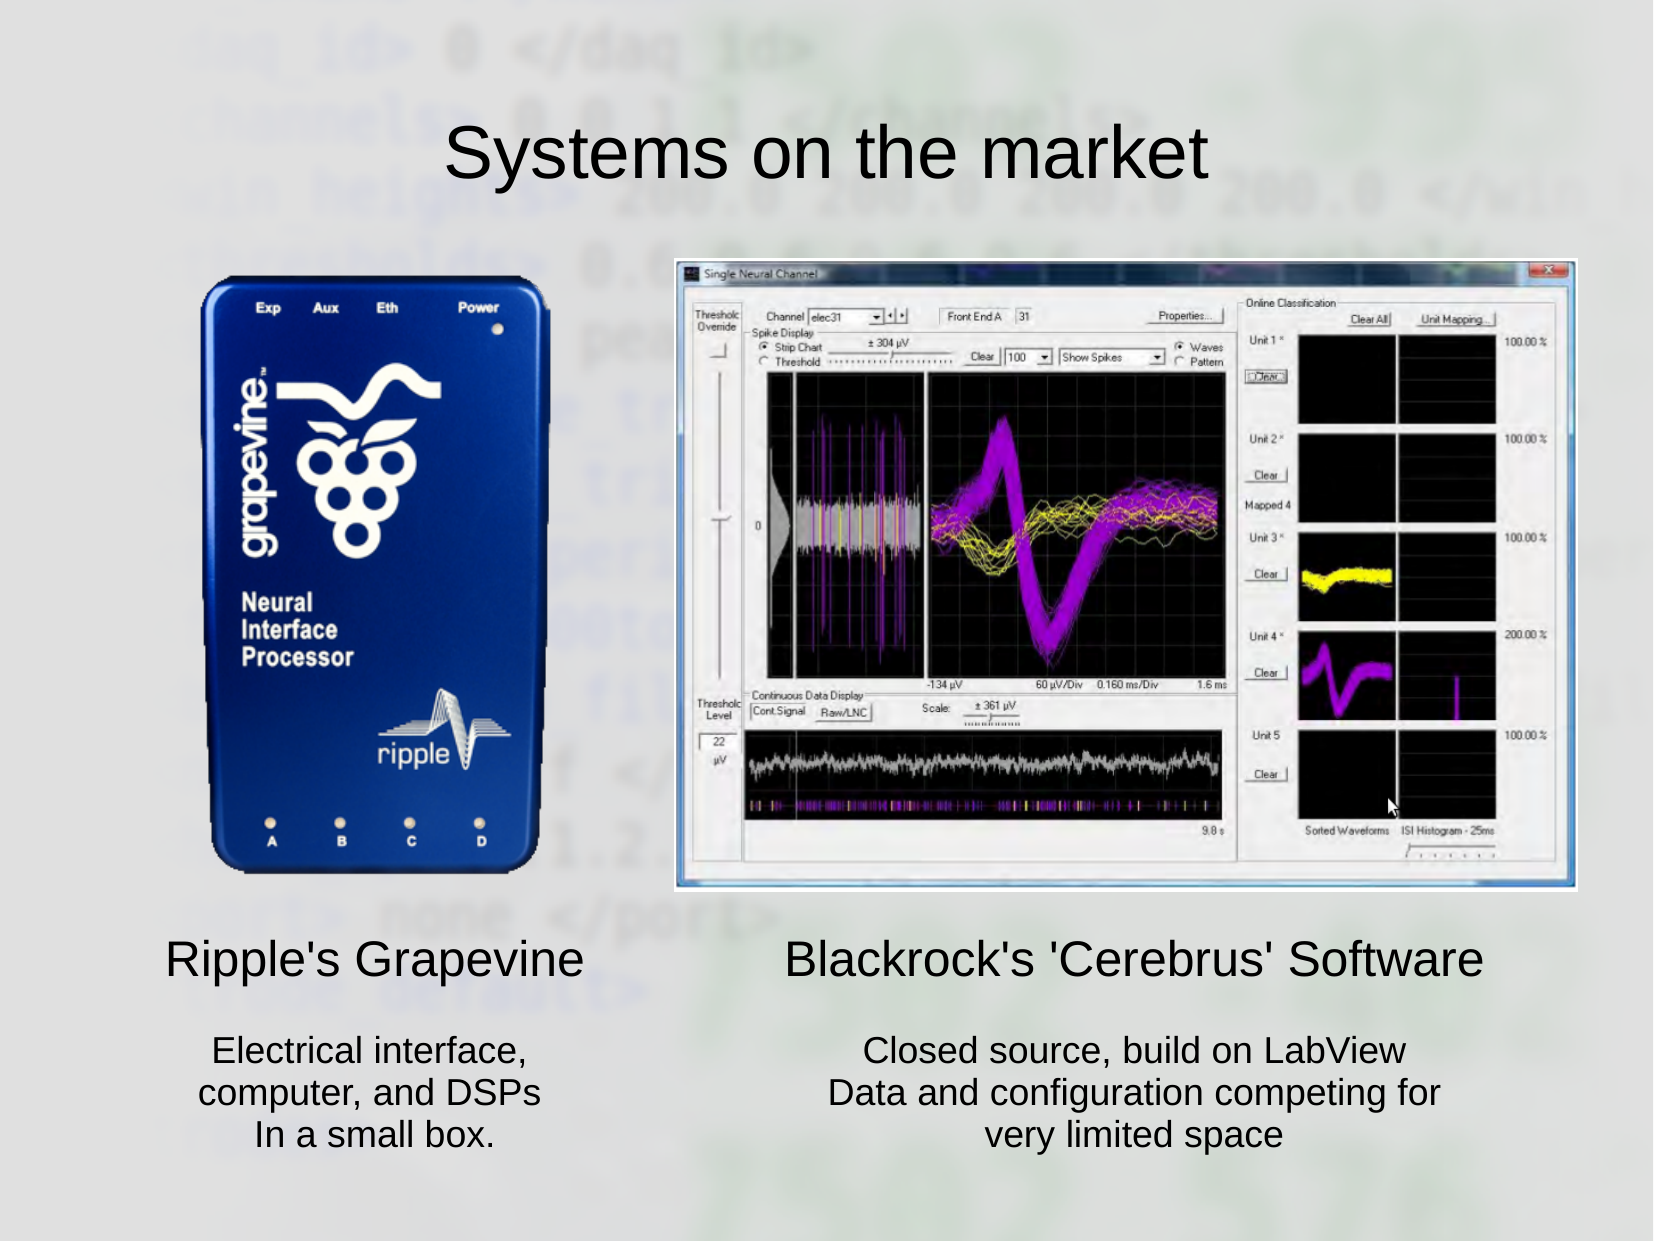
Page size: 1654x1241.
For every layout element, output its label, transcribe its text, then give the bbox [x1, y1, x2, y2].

text_box Ripple's Grapevine Electrical interface, computer, and DSPs In a small box. [149, 924, 600, 1188]
title Systems on the market [82, 56, 1571, 250]
text_box Blackrock's 'Cerebrus' Software Closed source, build on LabView Data and configuration competing for very limited space [769, 924, 1500, 1188]
picture [0, 0, 1654, 1241]
